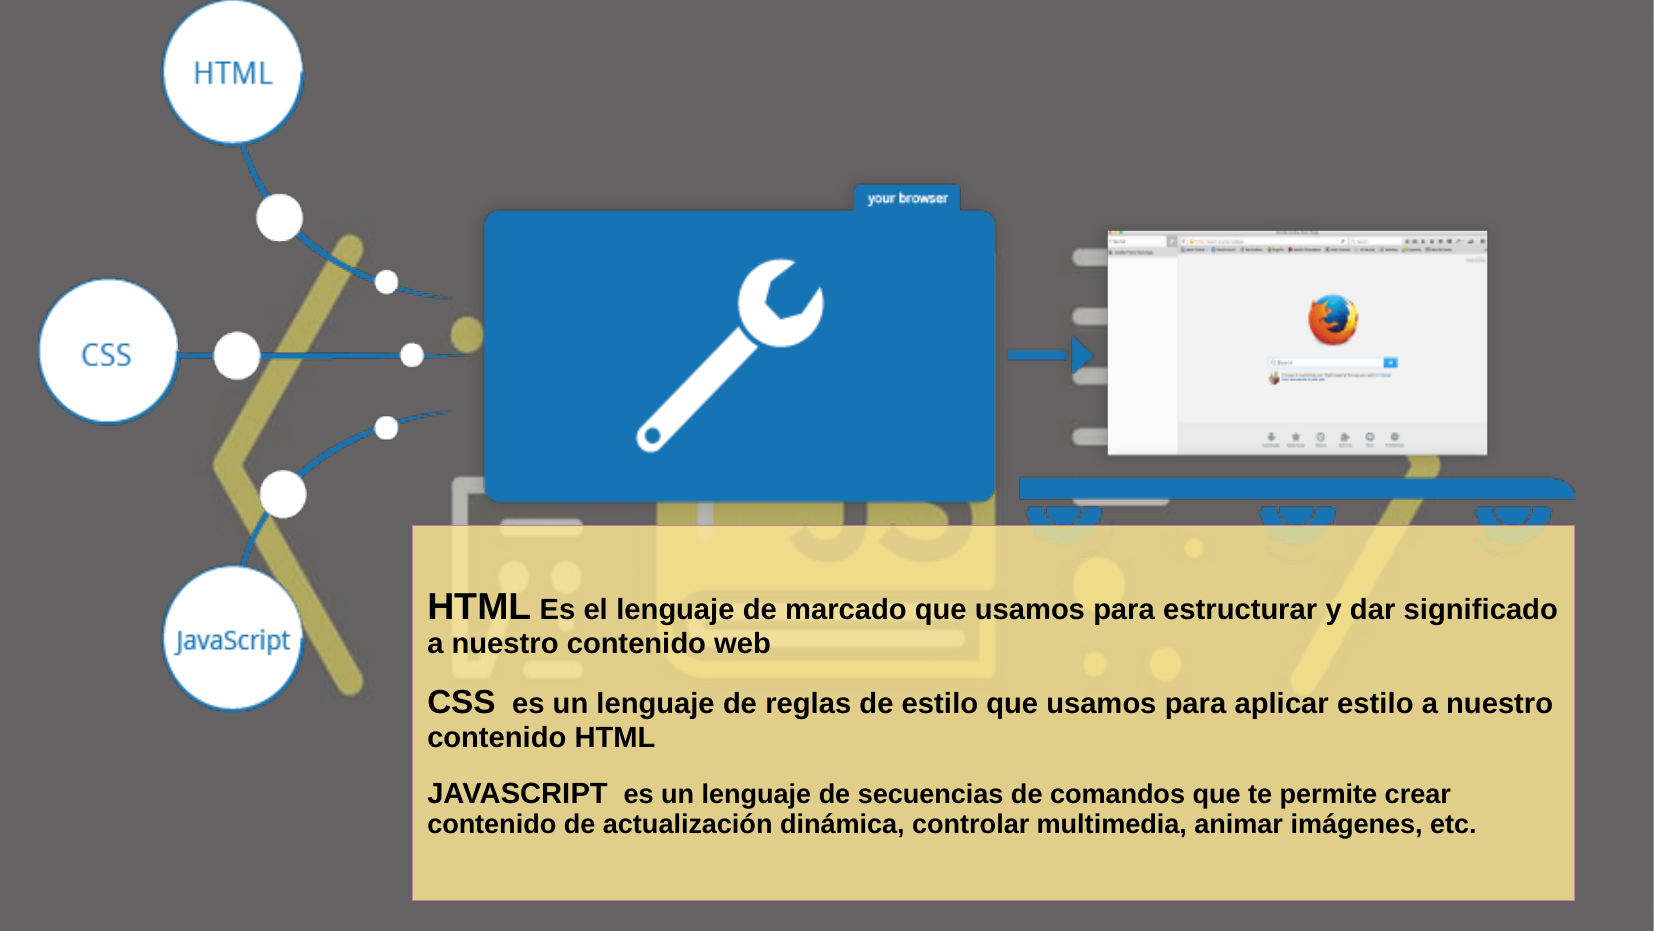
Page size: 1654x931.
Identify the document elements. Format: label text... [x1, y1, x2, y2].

picture [0, 0, 1654, 931]
text_box HTML Es el lenguaje de marcado que usamos para estructurar y dar significado a nuestro contenido web CSS es un lenguaje de reglas de estilo que usamos para aplicar estilo a nuestro contenido HTML JAVASCRIPT es un lenguaje de secuencias de comandos que te permite crear contenido de actualización dinámica, controlar multimedia, animar imágenes, etc. [412, 525, 1575, 901]
